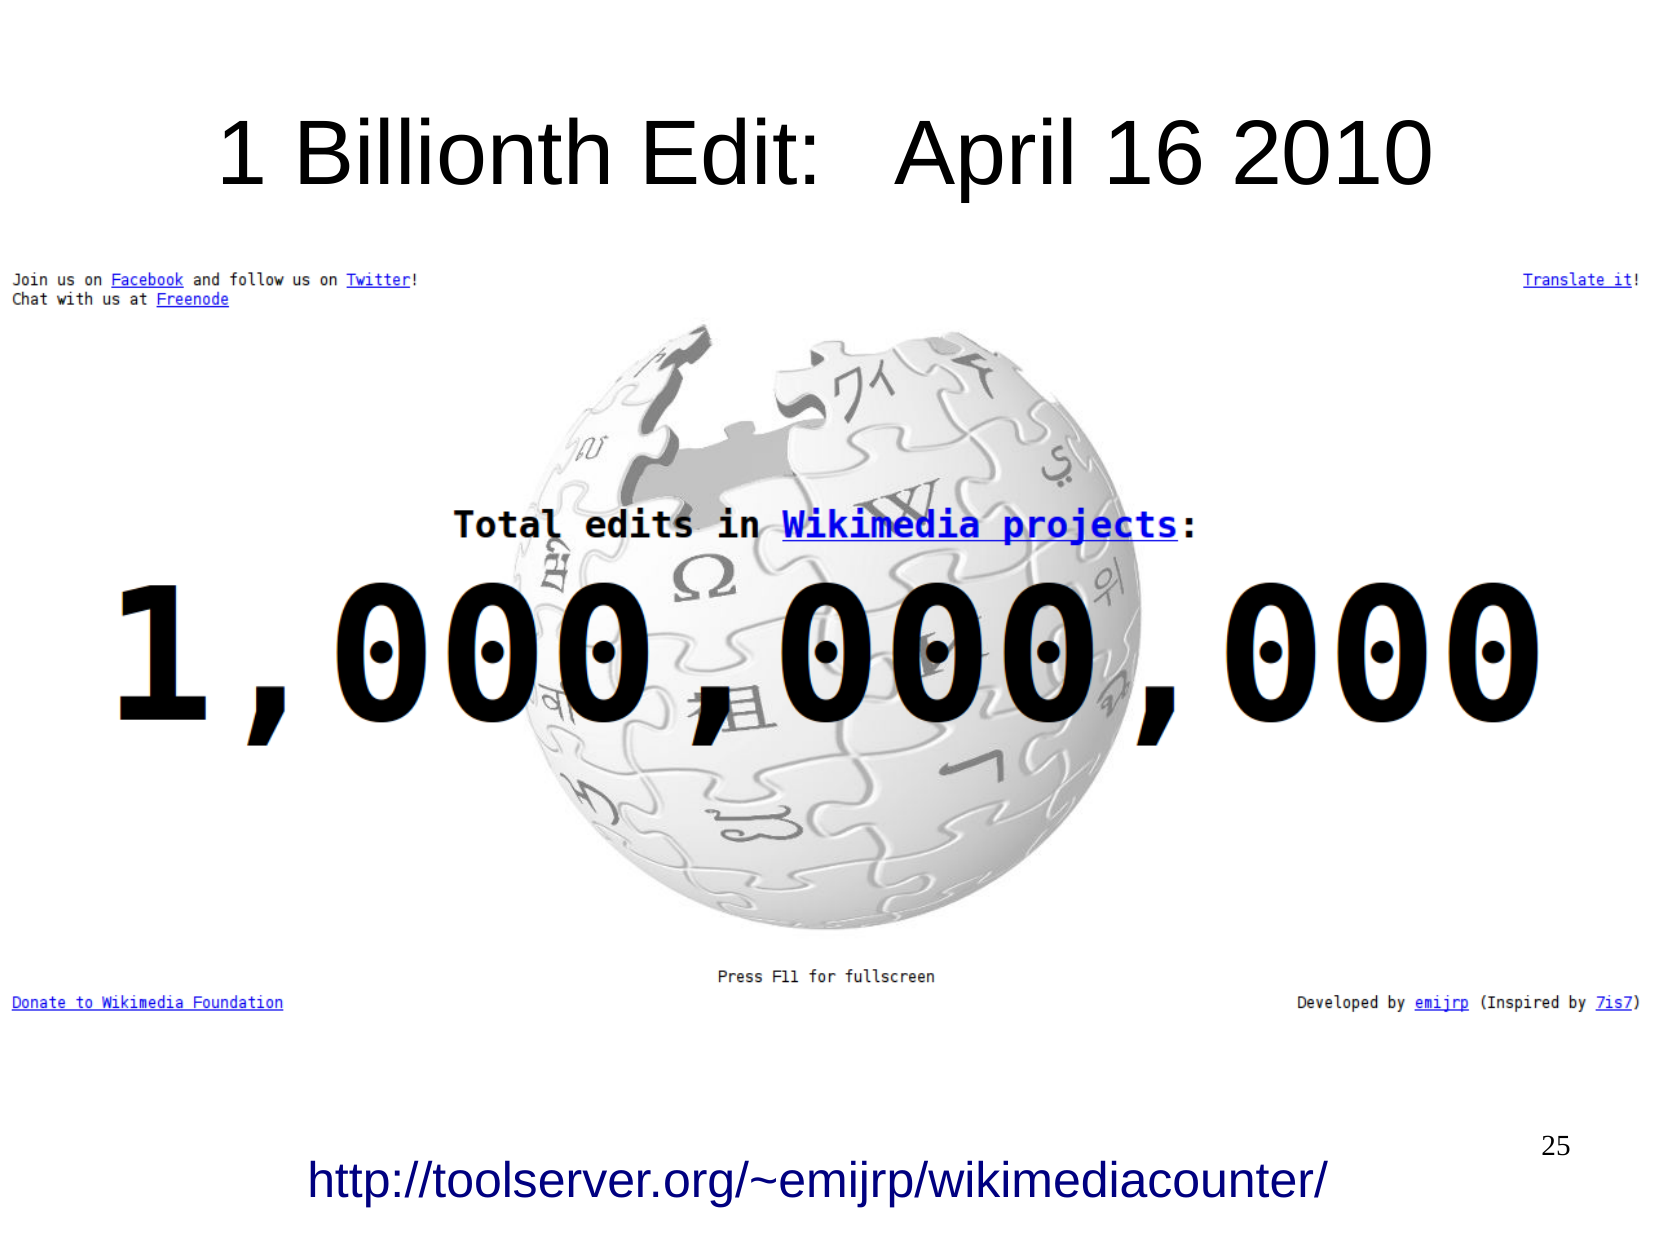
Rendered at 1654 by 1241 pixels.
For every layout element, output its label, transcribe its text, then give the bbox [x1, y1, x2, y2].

title 1 Billionth Edit: April 16 2010 [82, 56, 1571, 250]
picture [0, 257, 1654, 1025]
text_box http://toolserver.org/~emijrp/wikimediacounter/ [0, 1144, 1651, 1215]
